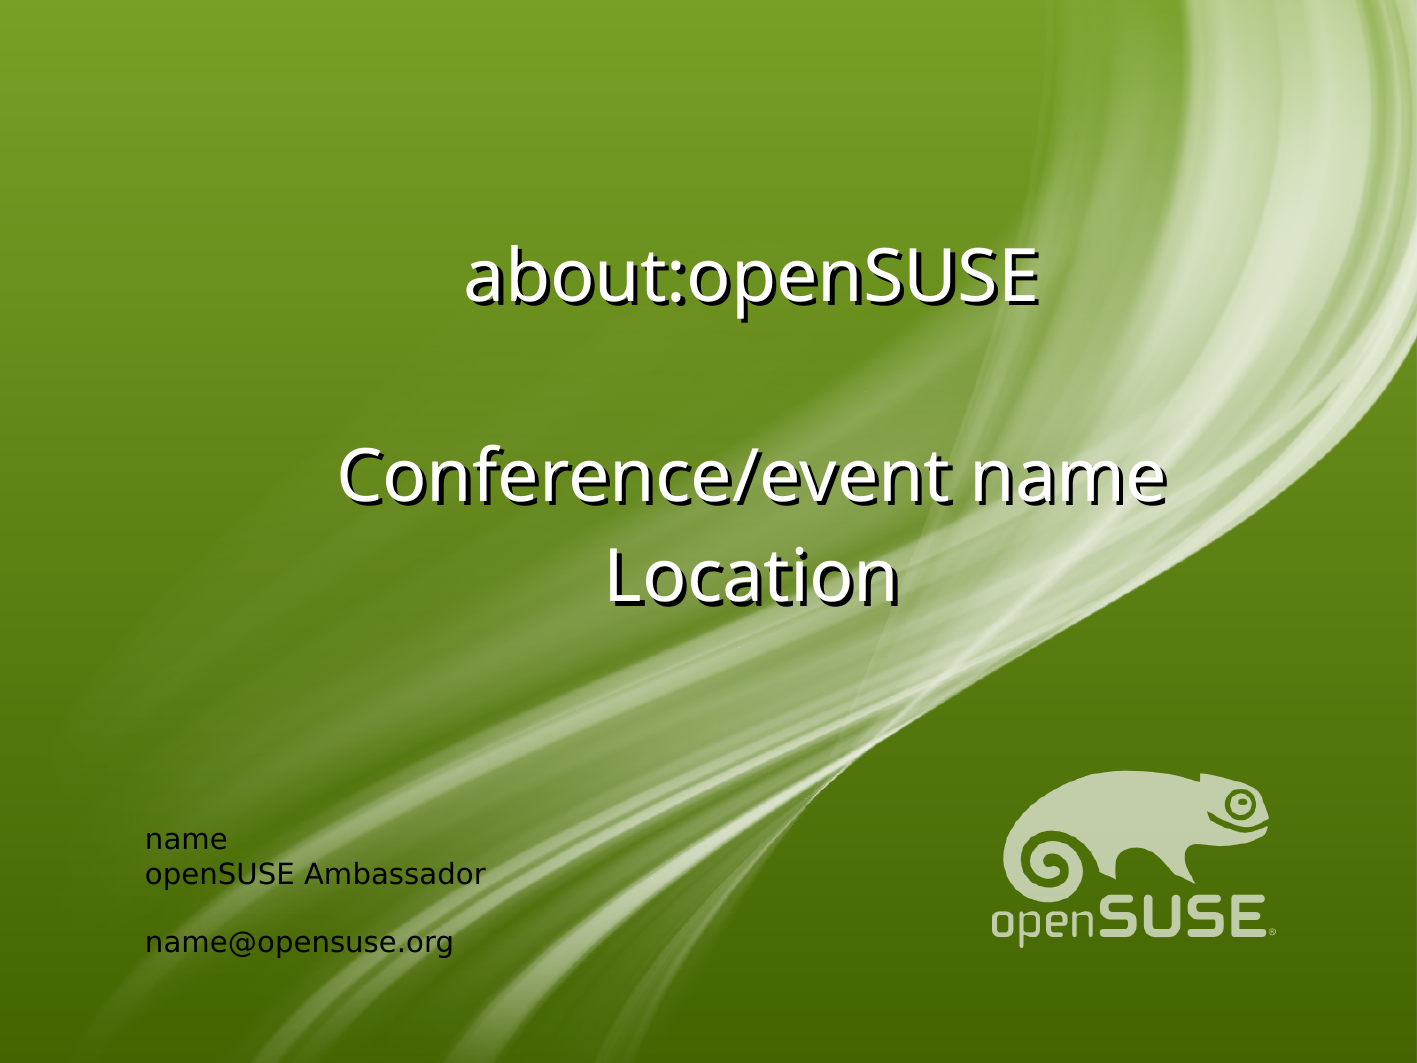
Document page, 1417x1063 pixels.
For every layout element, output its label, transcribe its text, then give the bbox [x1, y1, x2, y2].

subtitle name openSUSE Ambassador name@opensuse.org [144, 813, 768, 969]
picture [0, 0, 1417, 1063]
title about:openSUSE Conference/event name Location [145, 215, 1358, 631]
